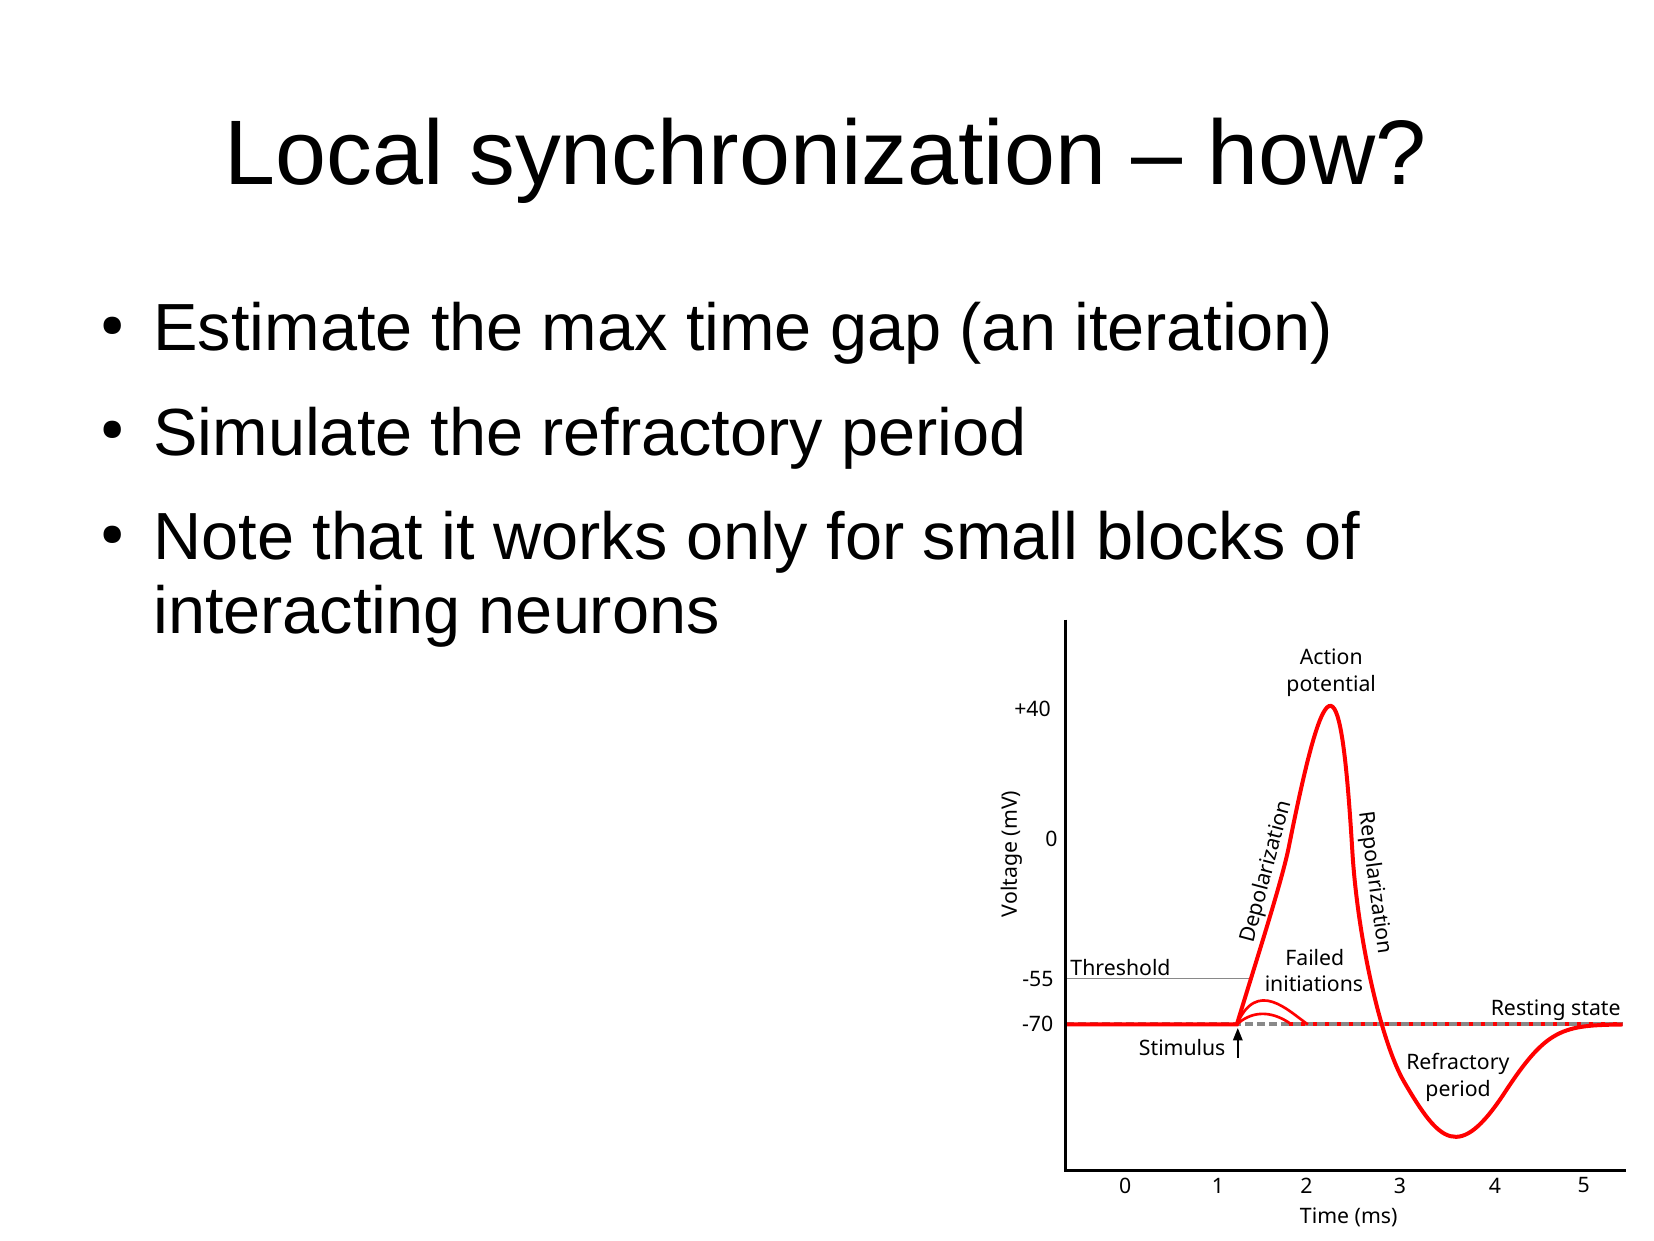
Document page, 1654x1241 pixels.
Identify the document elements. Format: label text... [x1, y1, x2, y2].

title Local synchronization – how? [82, 49, 1571, 257]
list Estimate the max time gap (an iteration) Simulate the refractory period Note that it works only for small blocks of interacting neurons [82, 290, 1571, 1010]
picture [990, 593, 1645, 1241]
